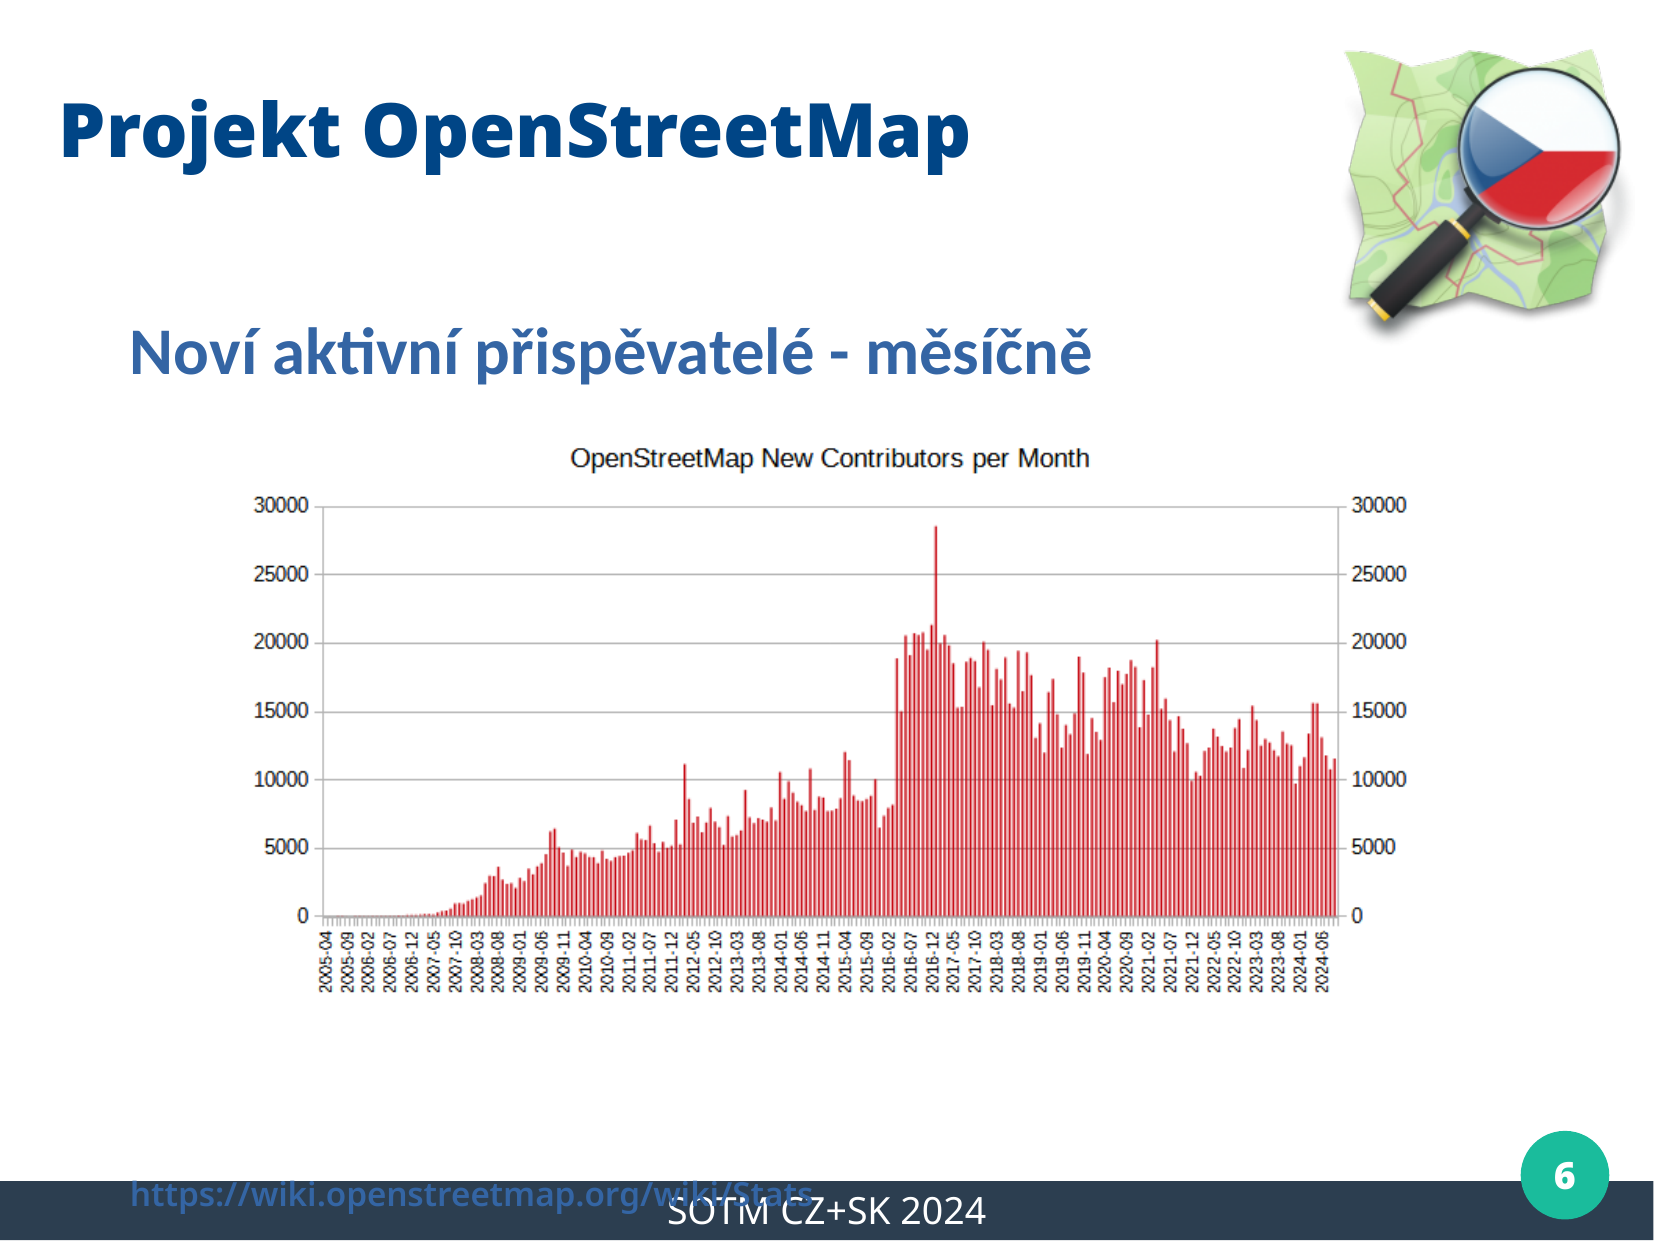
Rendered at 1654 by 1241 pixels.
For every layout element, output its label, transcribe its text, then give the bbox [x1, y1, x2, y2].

list Noví aktivní přispěvatelé - měsíčně https://wiki.openstreetmap.org/wiki/Stats [59, 324, 1595, 1152]
picture [235, 436, 1419, 1008]
title Projekt OpenStreetMap [59, 49, 1347, 207]
picture [1334, 49, 1635, 350]
